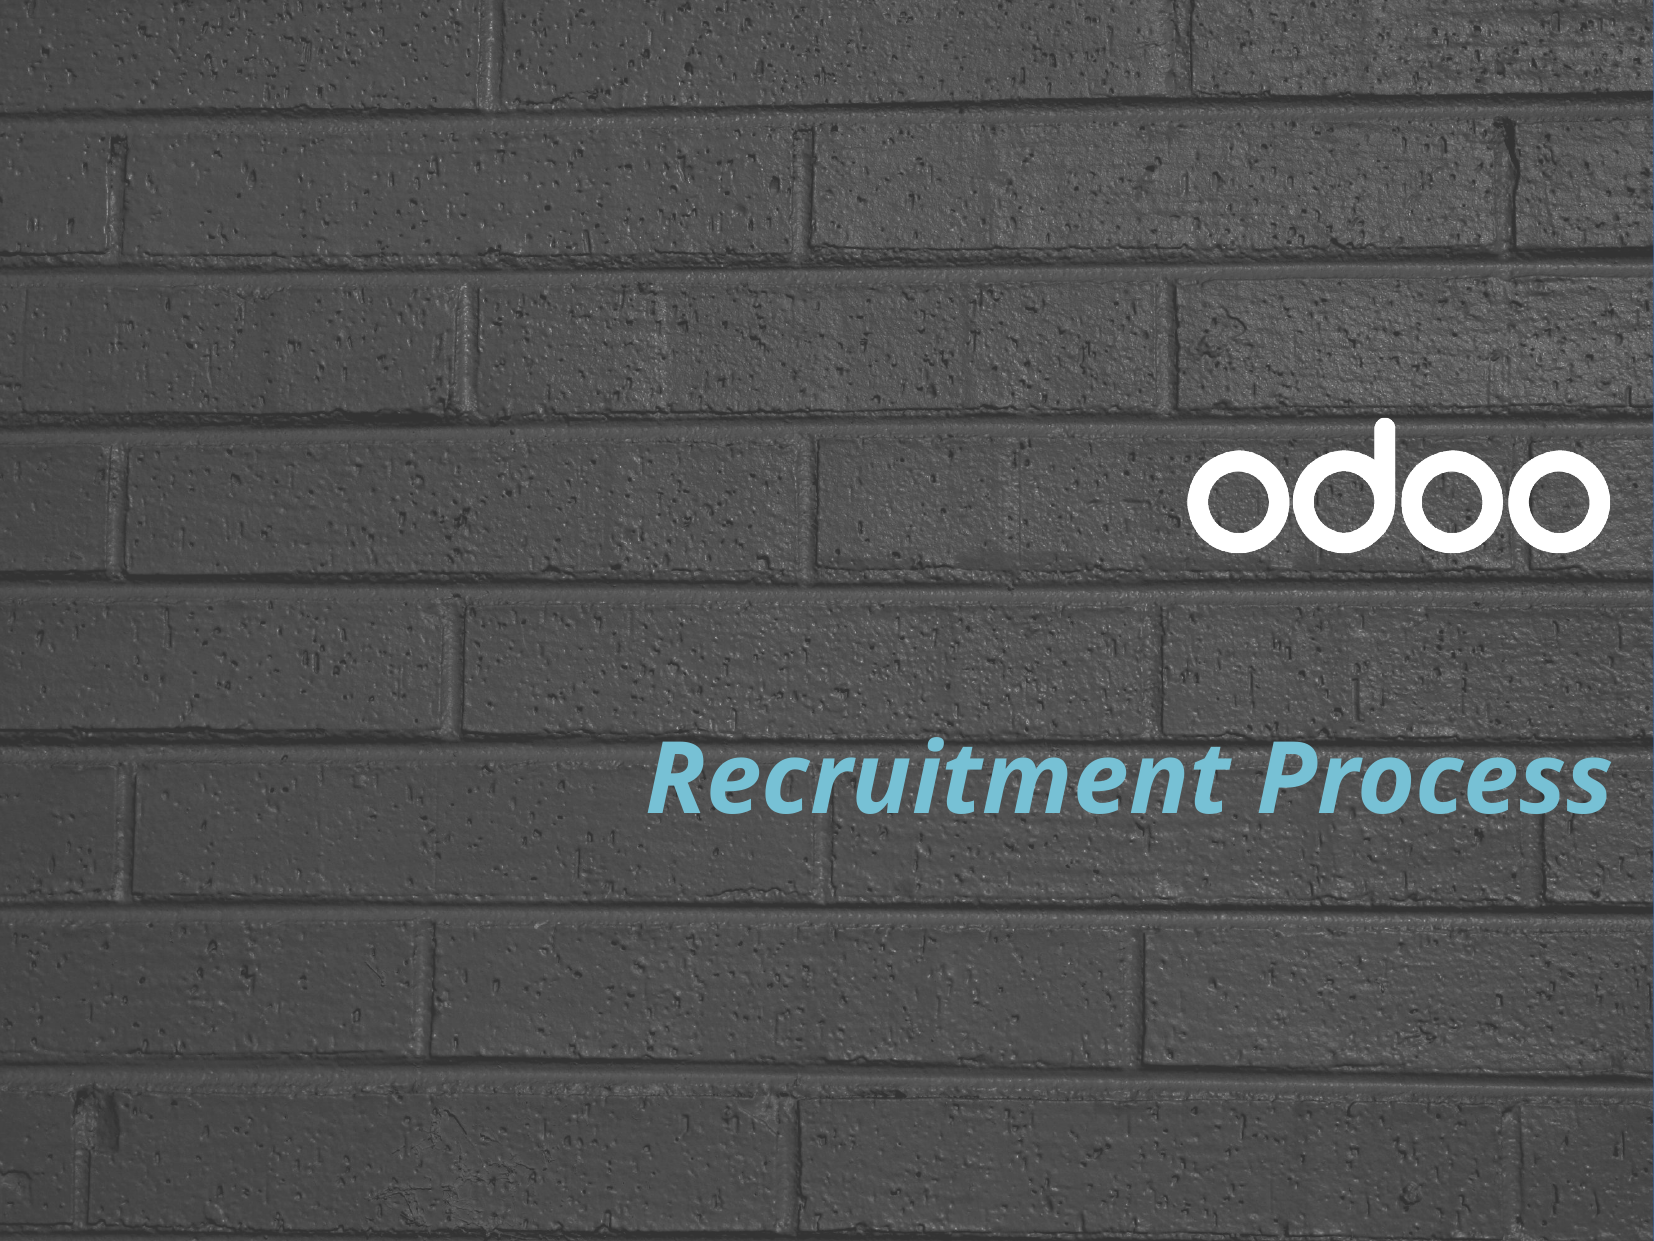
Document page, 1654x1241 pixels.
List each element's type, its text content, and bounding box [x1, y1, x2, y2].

text_box Recruitment Process [35, 562, 1630, 845]
picture [0, 0, 1654, 1241]
